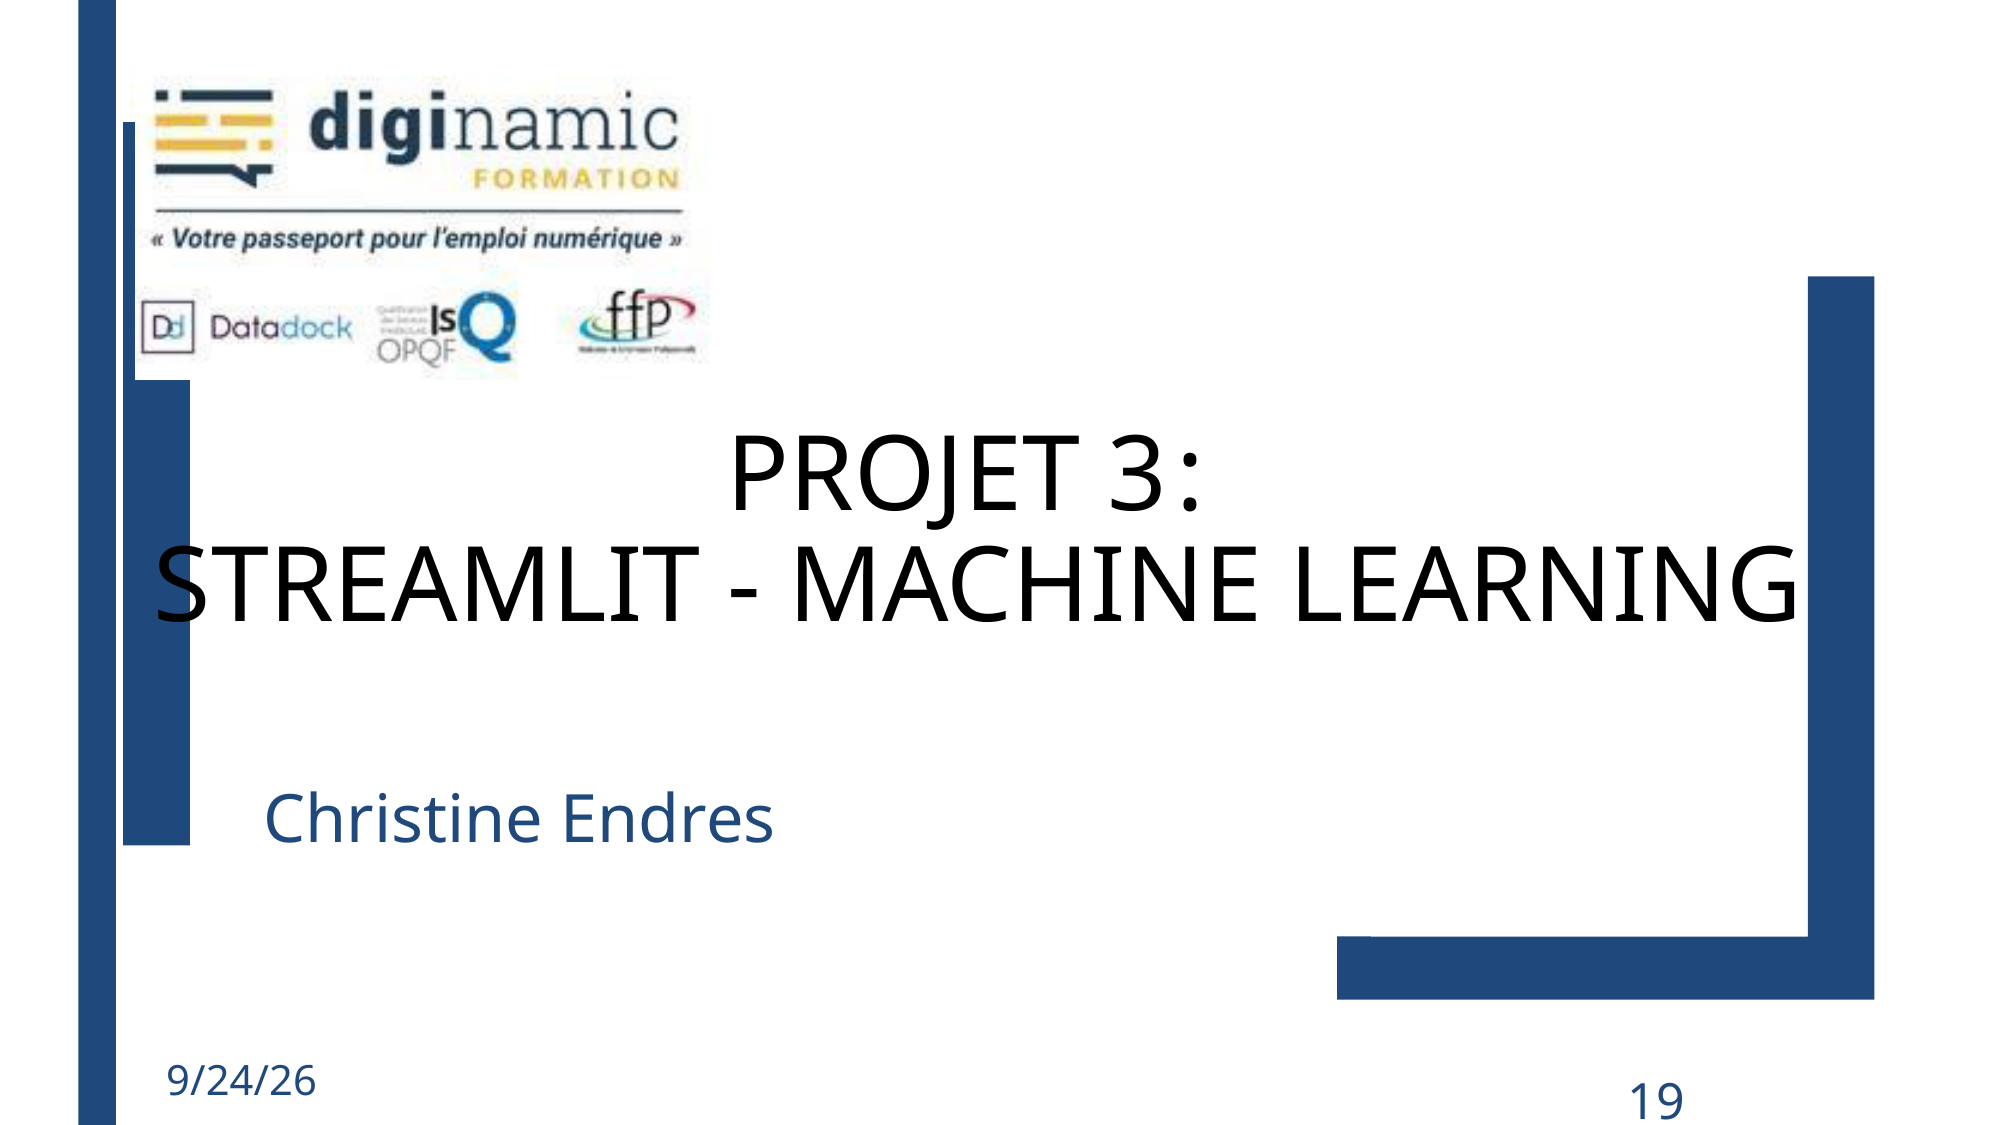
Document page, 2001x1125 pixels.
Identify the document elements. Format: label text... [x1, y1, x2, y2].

text_box [1612, 1058, 1875, 1125]
subtitle Christine Endres [137, 758, 903, 935]
text_box 2/23/2024 [151, 1043, 389, 1110]
title Projet 3 : STREAMLIT - MACHINE LEARNING [65, 393, 1866, 652]
